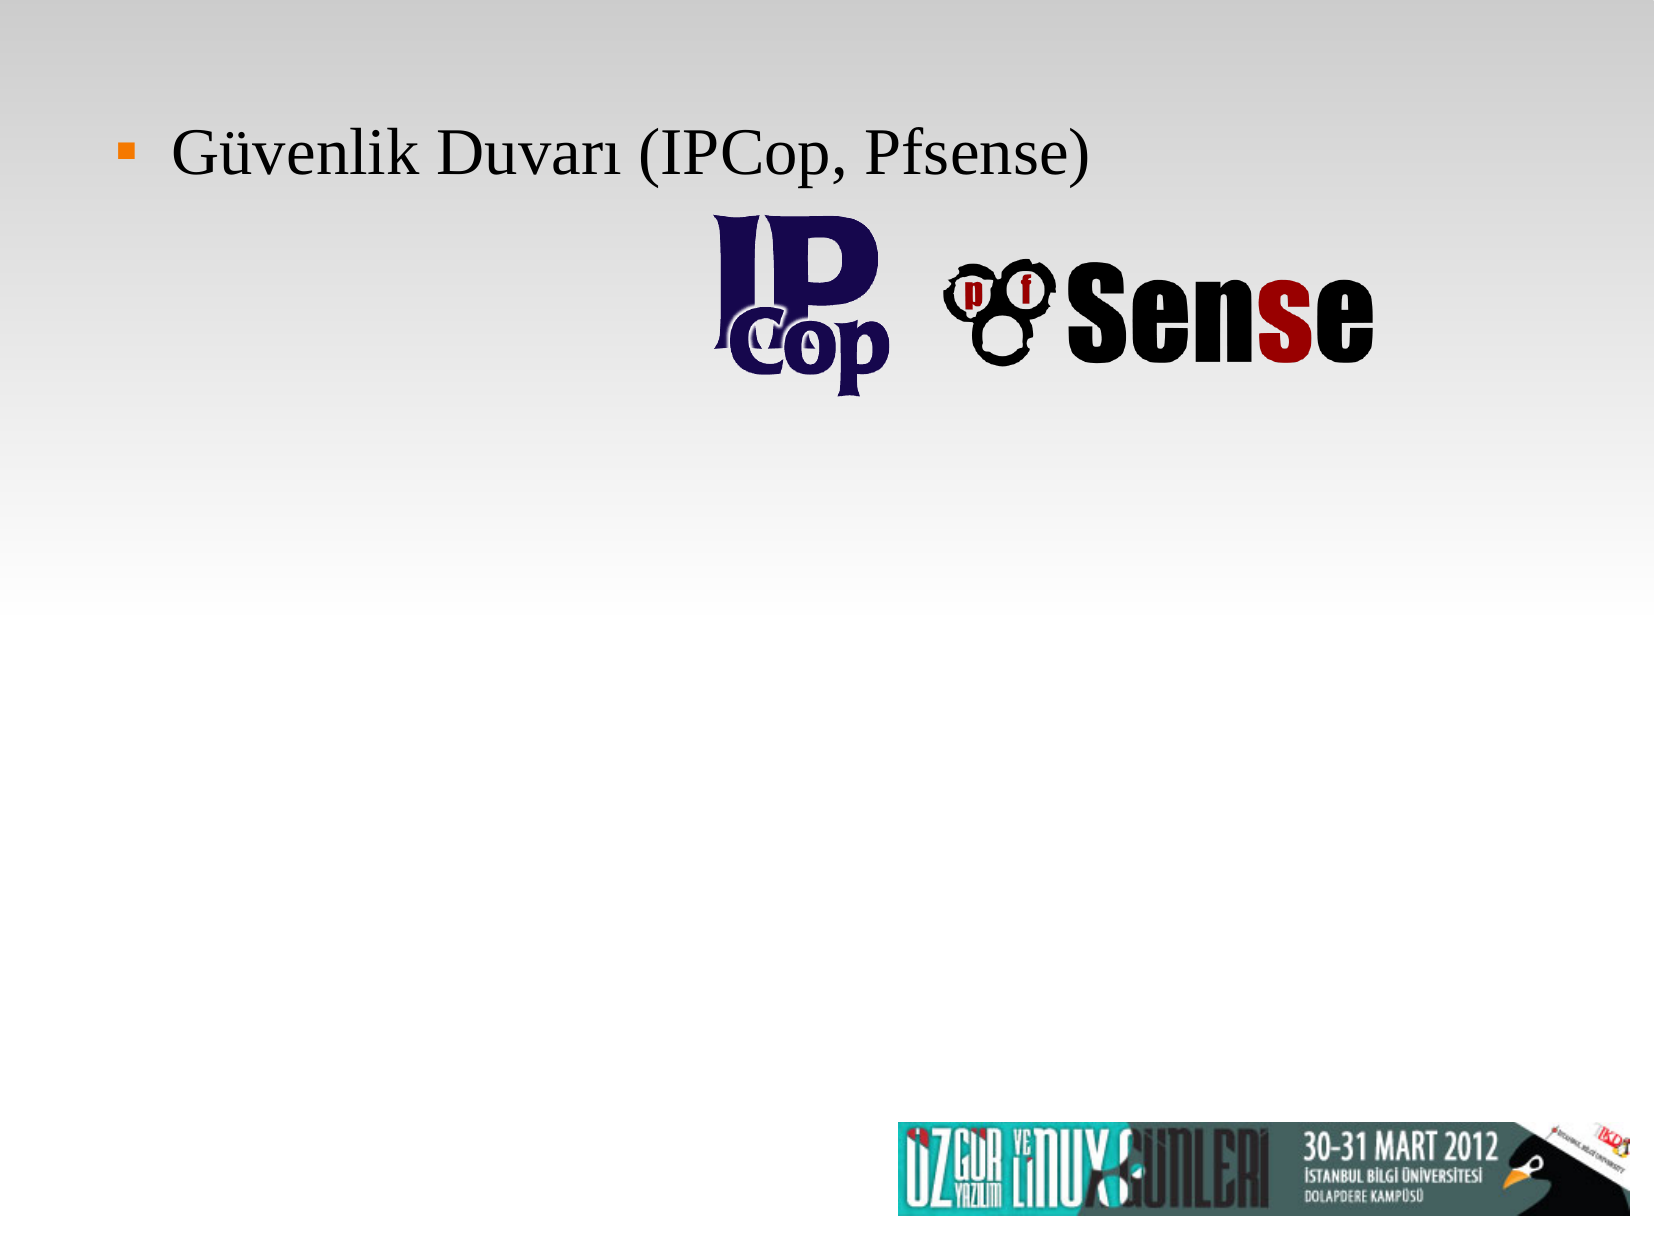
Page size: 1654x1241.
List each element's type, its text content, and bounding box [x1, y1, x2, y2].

picture [897, 248, 1418, 378]
picture [898, 1122, 1630, 1216]
picture [708, 208, 895, 402]
list Güvenlik Duvarı (IPCop, Pfsense) [82, 11, 1571, 1206]
